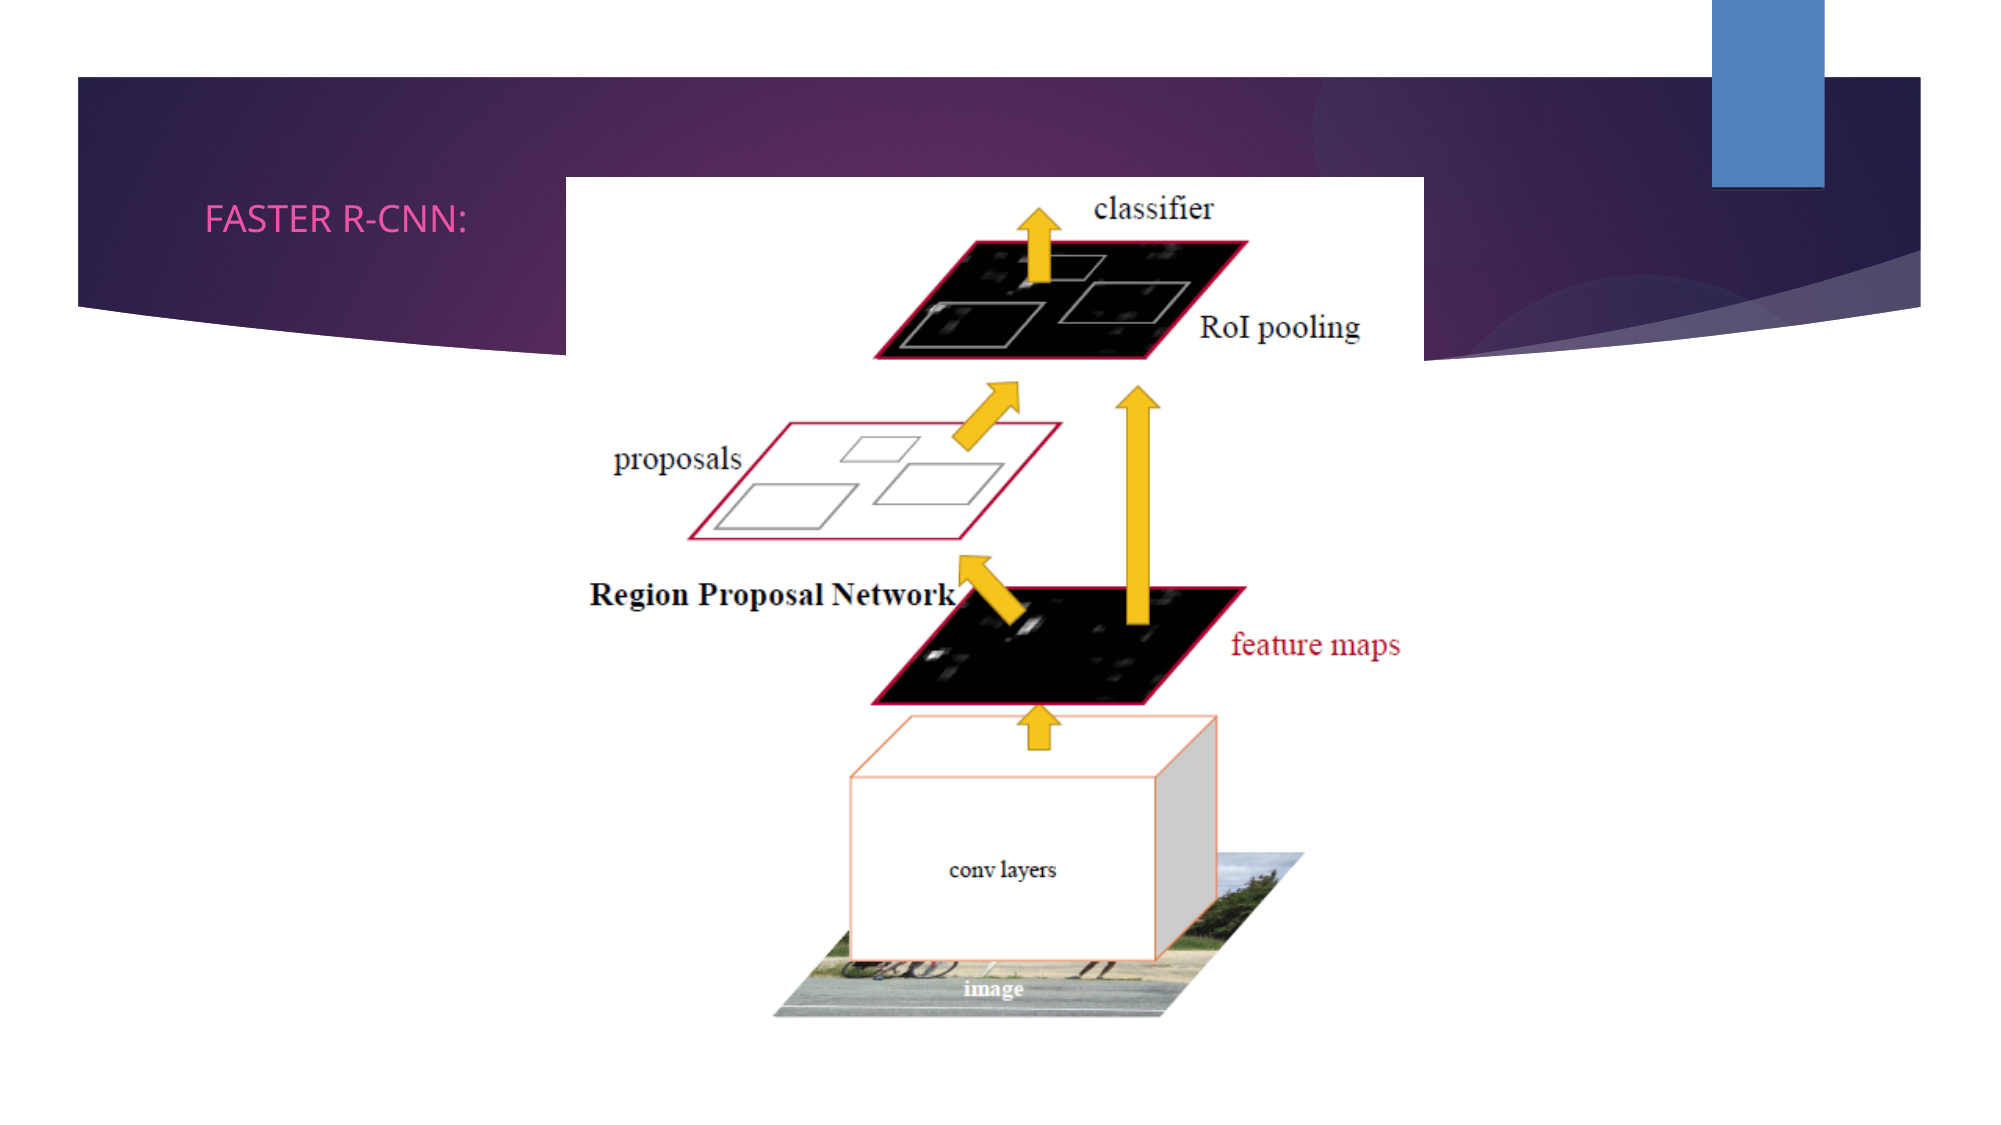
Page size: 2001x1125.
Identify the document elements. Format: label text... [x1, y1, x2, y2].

picture [79, 78, 1920, 1026]
text_box Faster R-cnn: [189, 159, 1627, 276]
